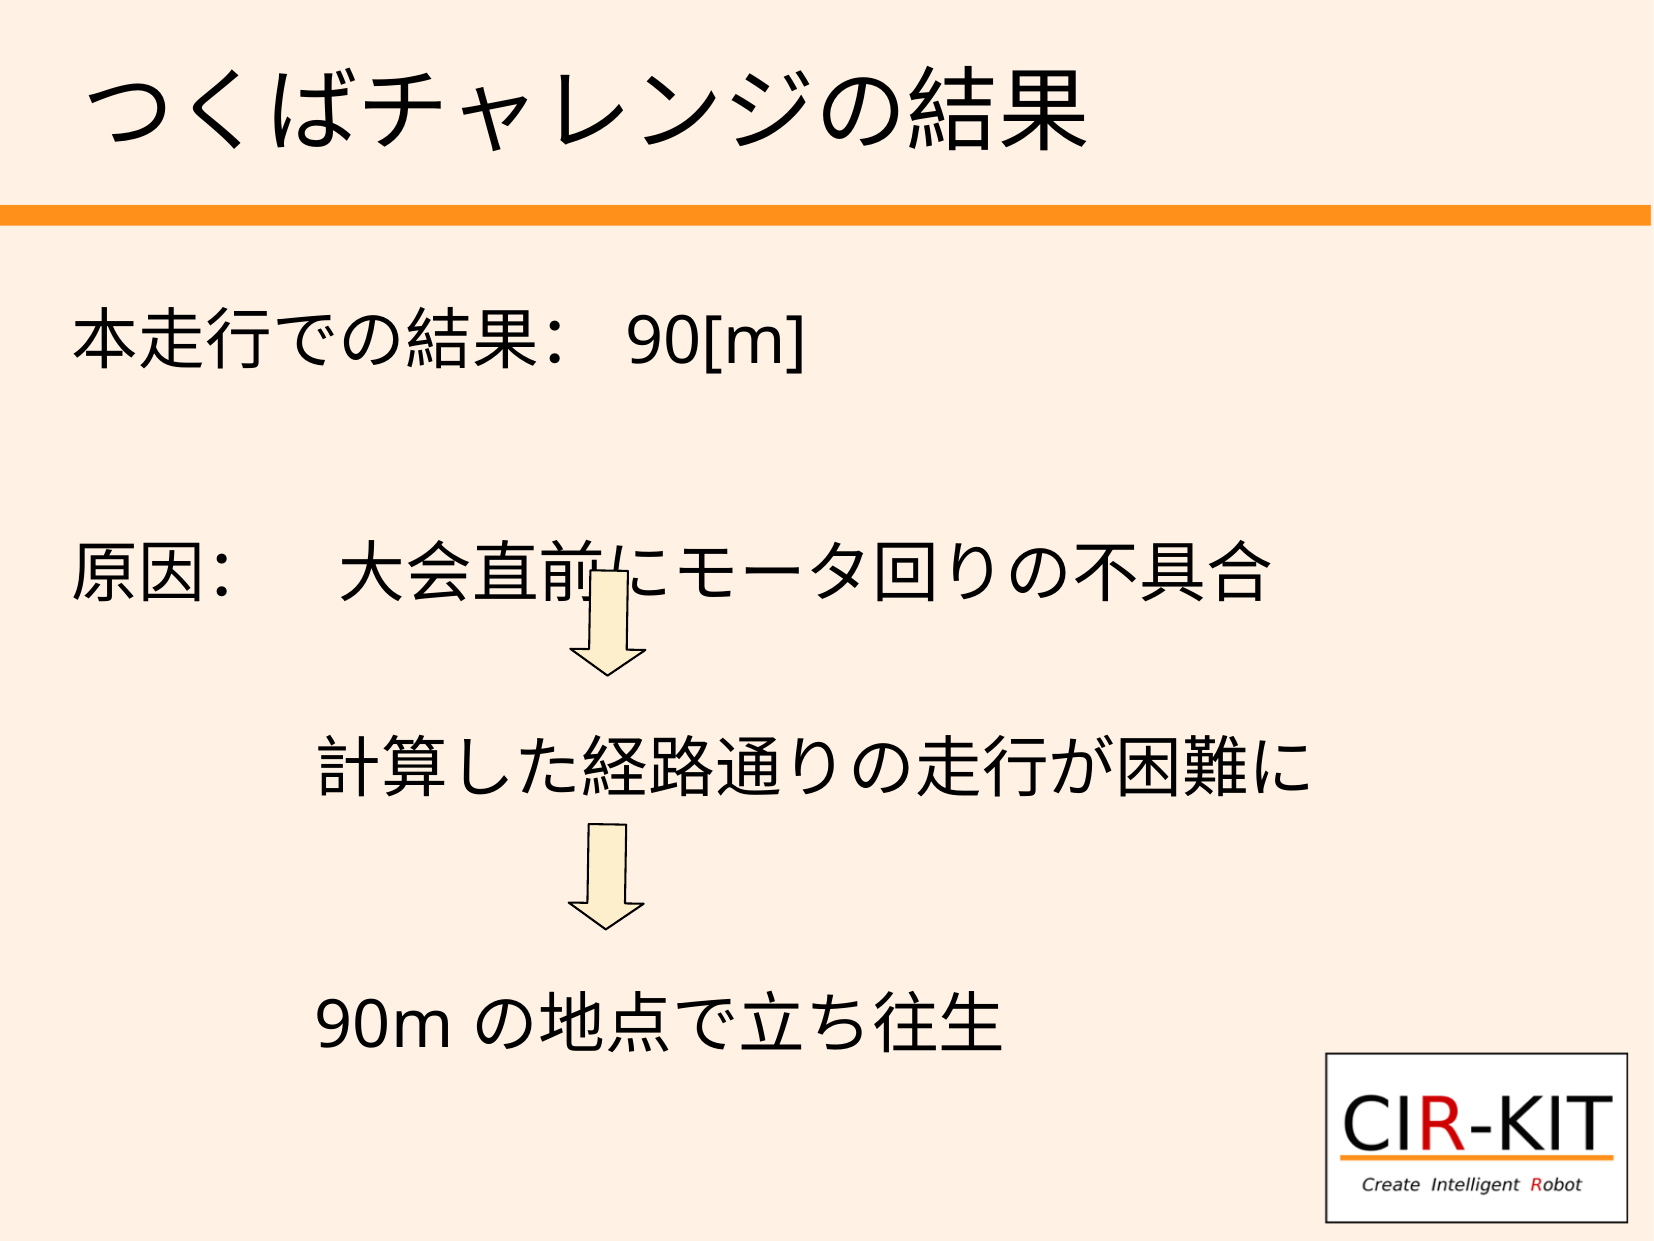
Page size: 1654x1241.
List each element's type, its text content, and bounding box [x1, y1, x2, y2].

picture [0, 0, 1654, 1241]
text_box 90mの地点で立ち往生 [300, 963, 1456, 1067]
text_box [570, 570, 646, 676]
subtitle 本走行での結果：90[m] 原因： 大会直前にモータ回りの不具合 [71, 285, 1561, 1067]
title つくばチャレンジの結果 [82, 0, 1571, 208]
text_box [568, 824, 644, 930]
text_box 計算した経路通りの走行が困難に [300, 706, 1456, 811]
